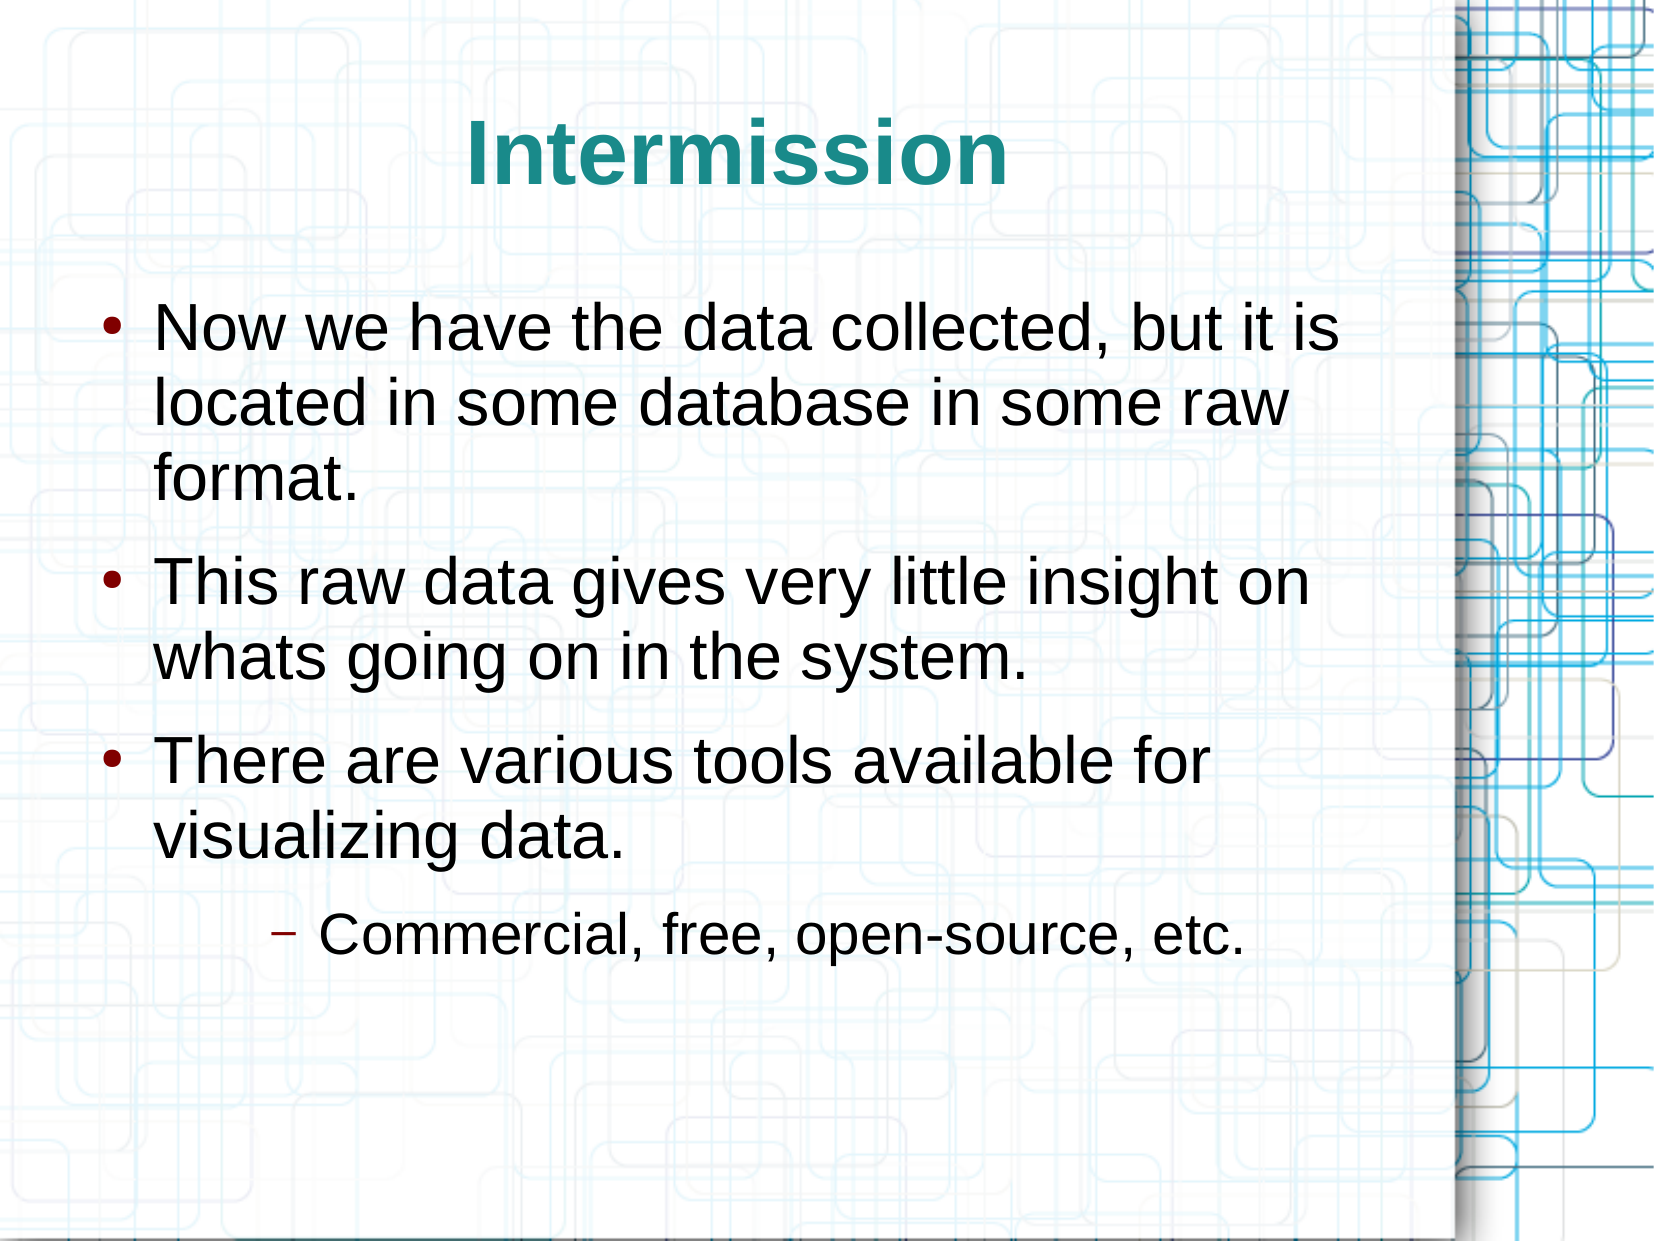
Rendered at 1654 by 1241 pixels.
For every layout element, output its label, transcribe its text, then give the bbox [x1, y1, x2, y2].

picture [0, 0, 1654, 1241]
title Intermission [59, 49, 1418, 257]
list Now we have the data collected, but it is located in some database in some raw format. This raw data gives very little insight on whats going on in the system. There are various tools available for visualizing data. Commercial, free, open-source, etc. [82, 290, 1418, 1109]
